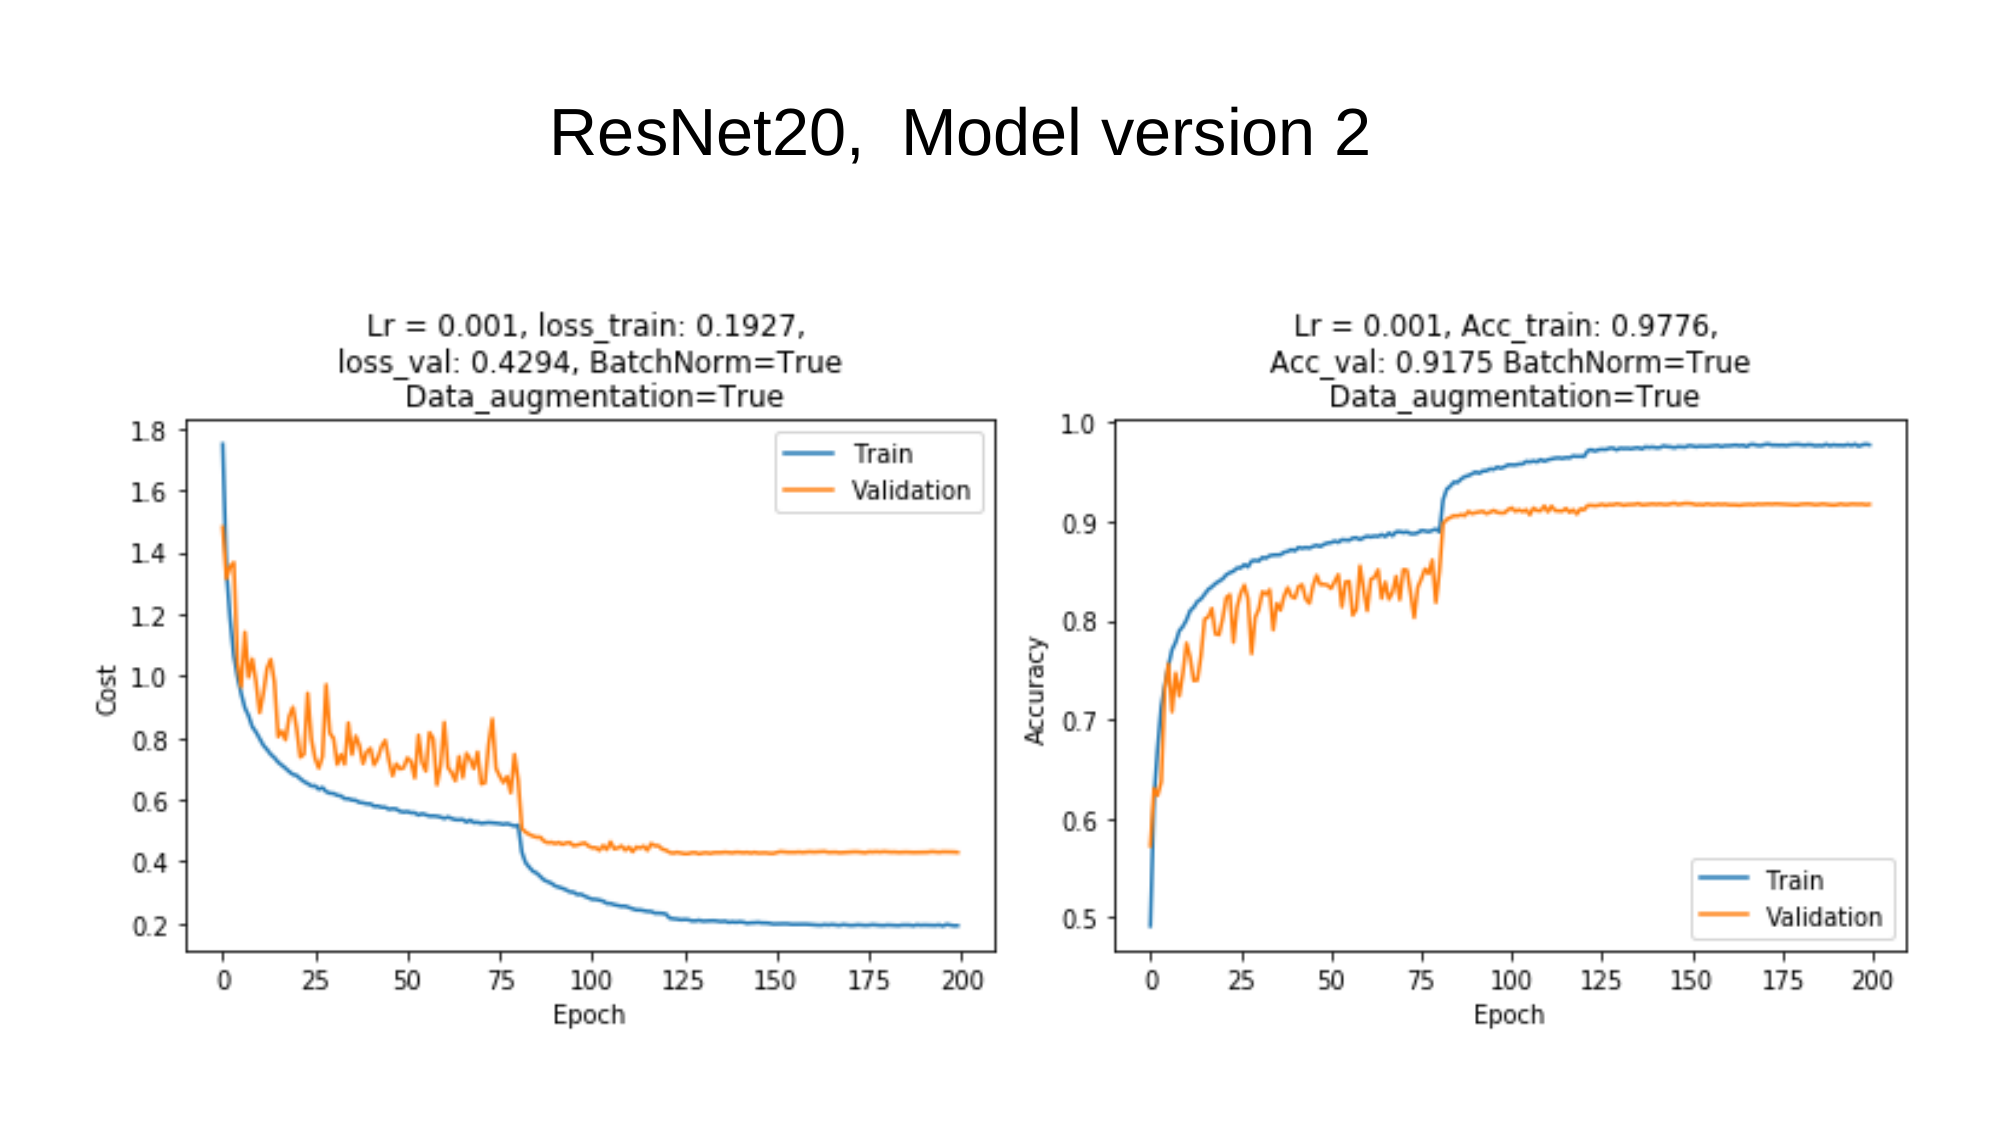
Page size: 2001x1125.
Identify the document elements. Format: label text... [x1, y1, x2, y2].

text_box ResNet20, Model version 2 [534, 81, 1391, 178]
picture [80, 293, 1923, 1044]
